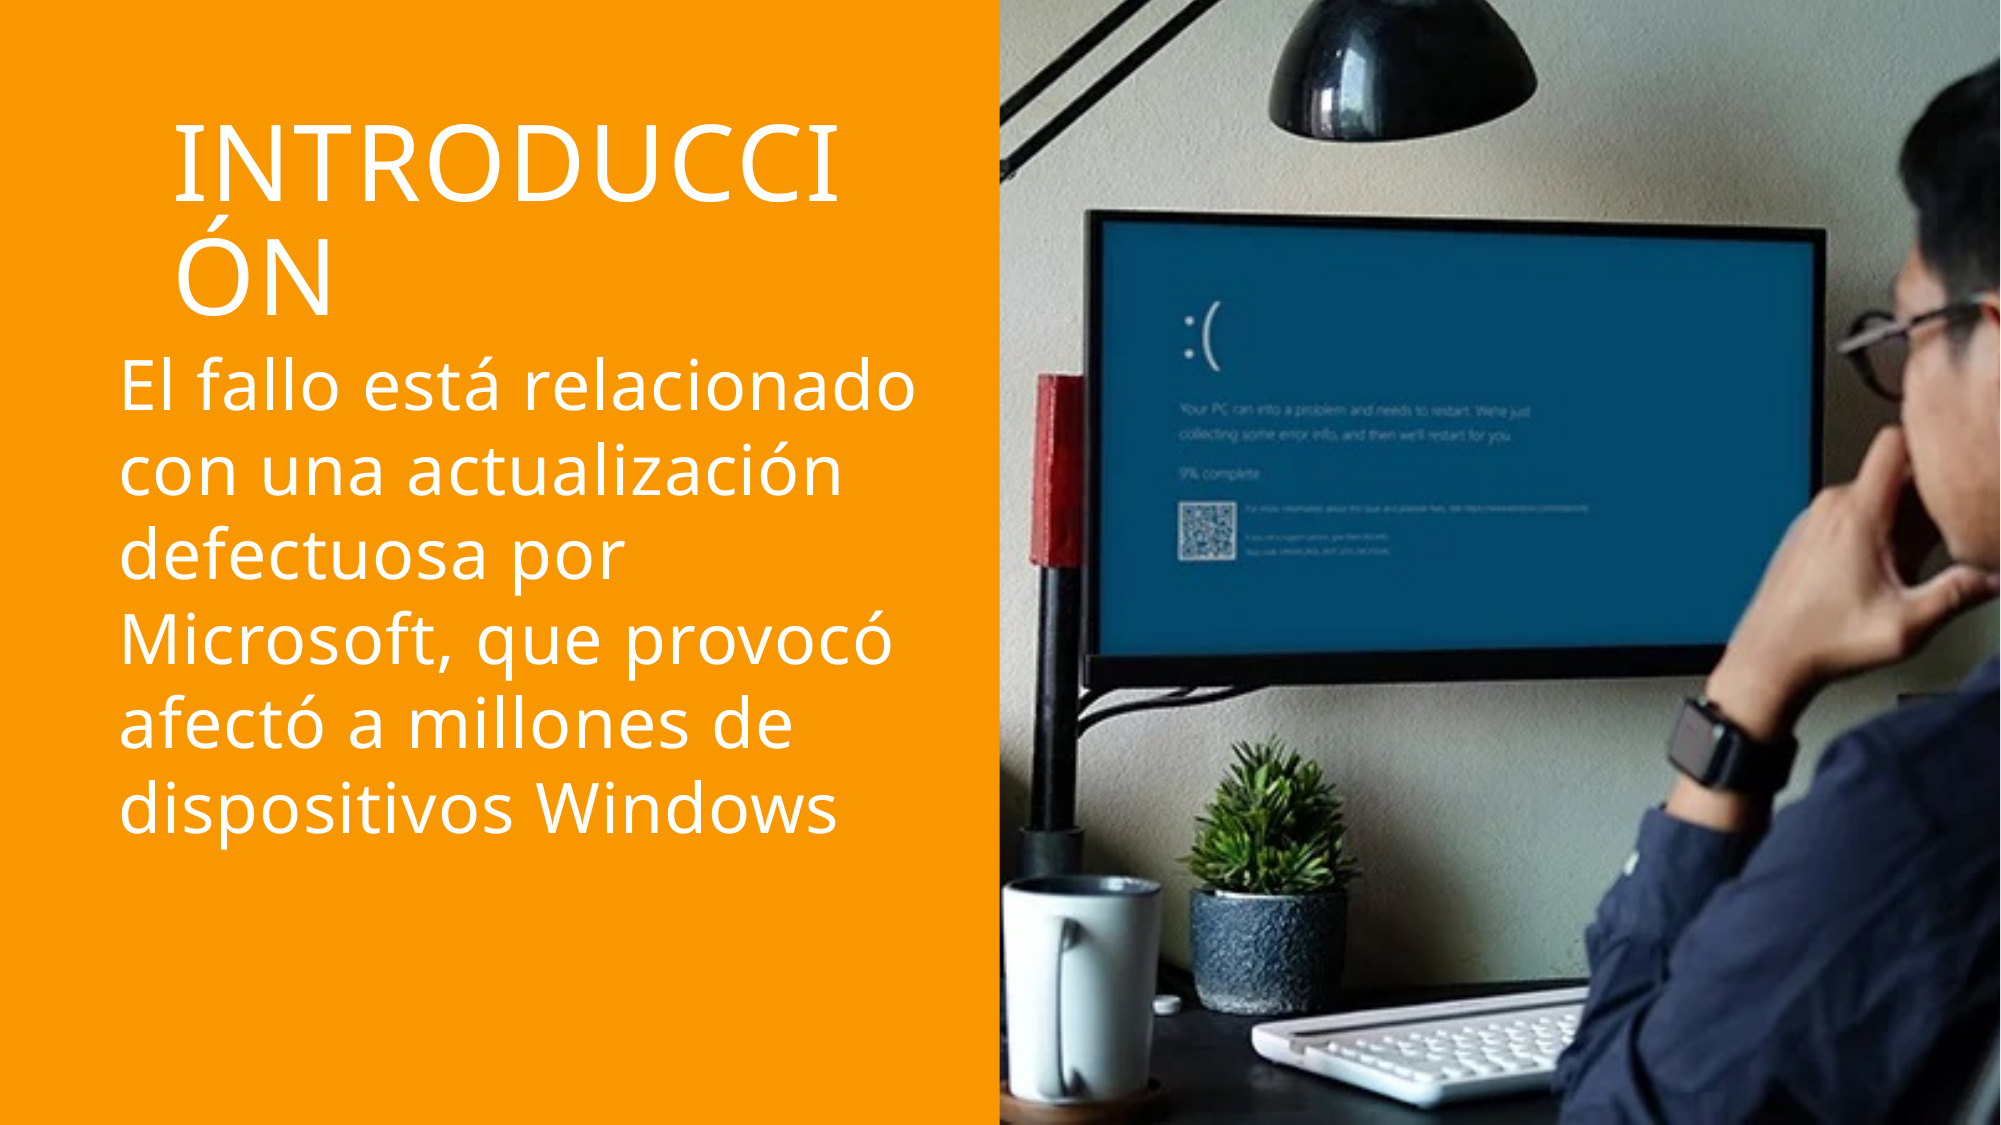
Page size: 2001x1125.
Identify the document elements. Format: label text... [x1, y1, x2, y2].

text_box [0, 0, 999, 1125]
list El fallo está relacionado con una actualización defectuosa por Microsoft, que provocó afectó a millones de dispositivos Windows [103, 332, 951, 923]
title introducción [157, 52, 896, 332]
picture [999, 0, 2000, 1125]
